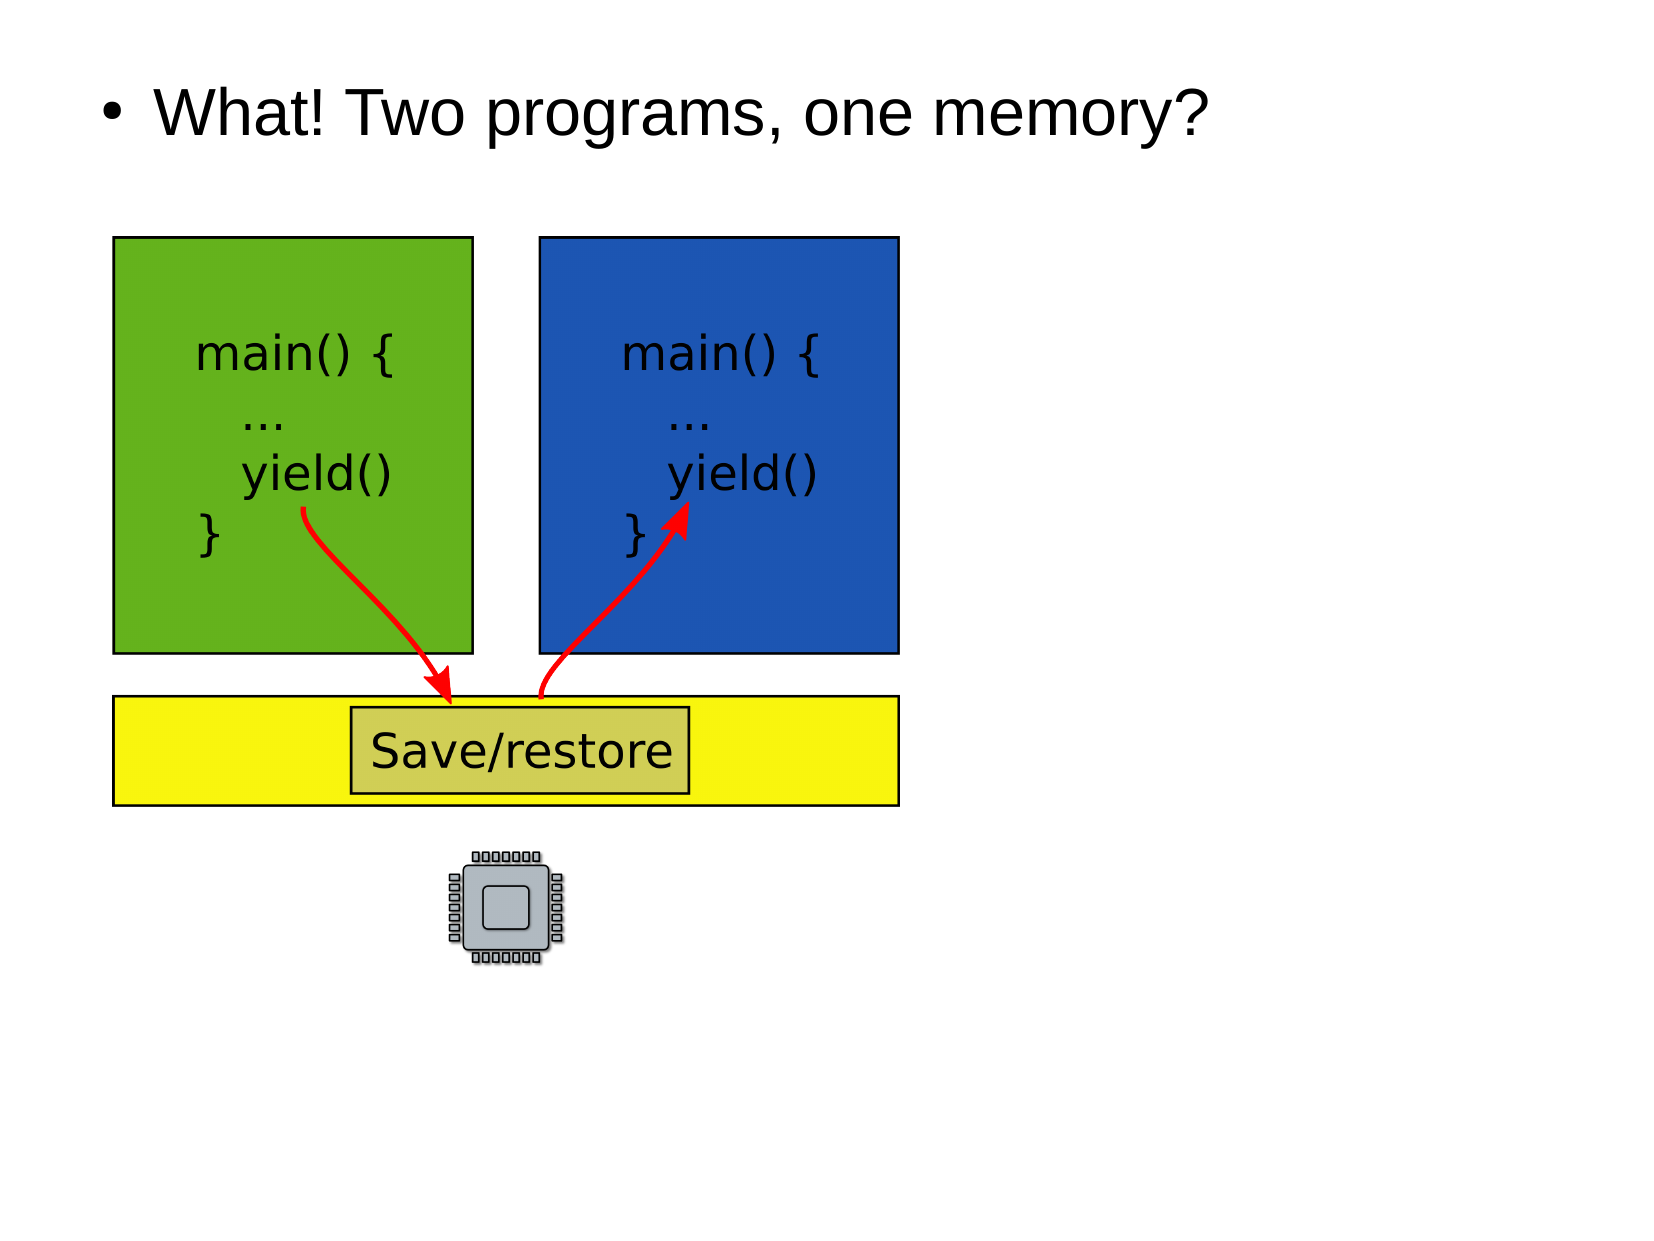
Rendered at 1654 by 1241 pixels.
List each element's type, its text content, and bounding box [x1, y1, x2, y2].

list What! Two programs, one memory? [82, 75, 1576, 151]
picture [112, 236, 900, 976]
